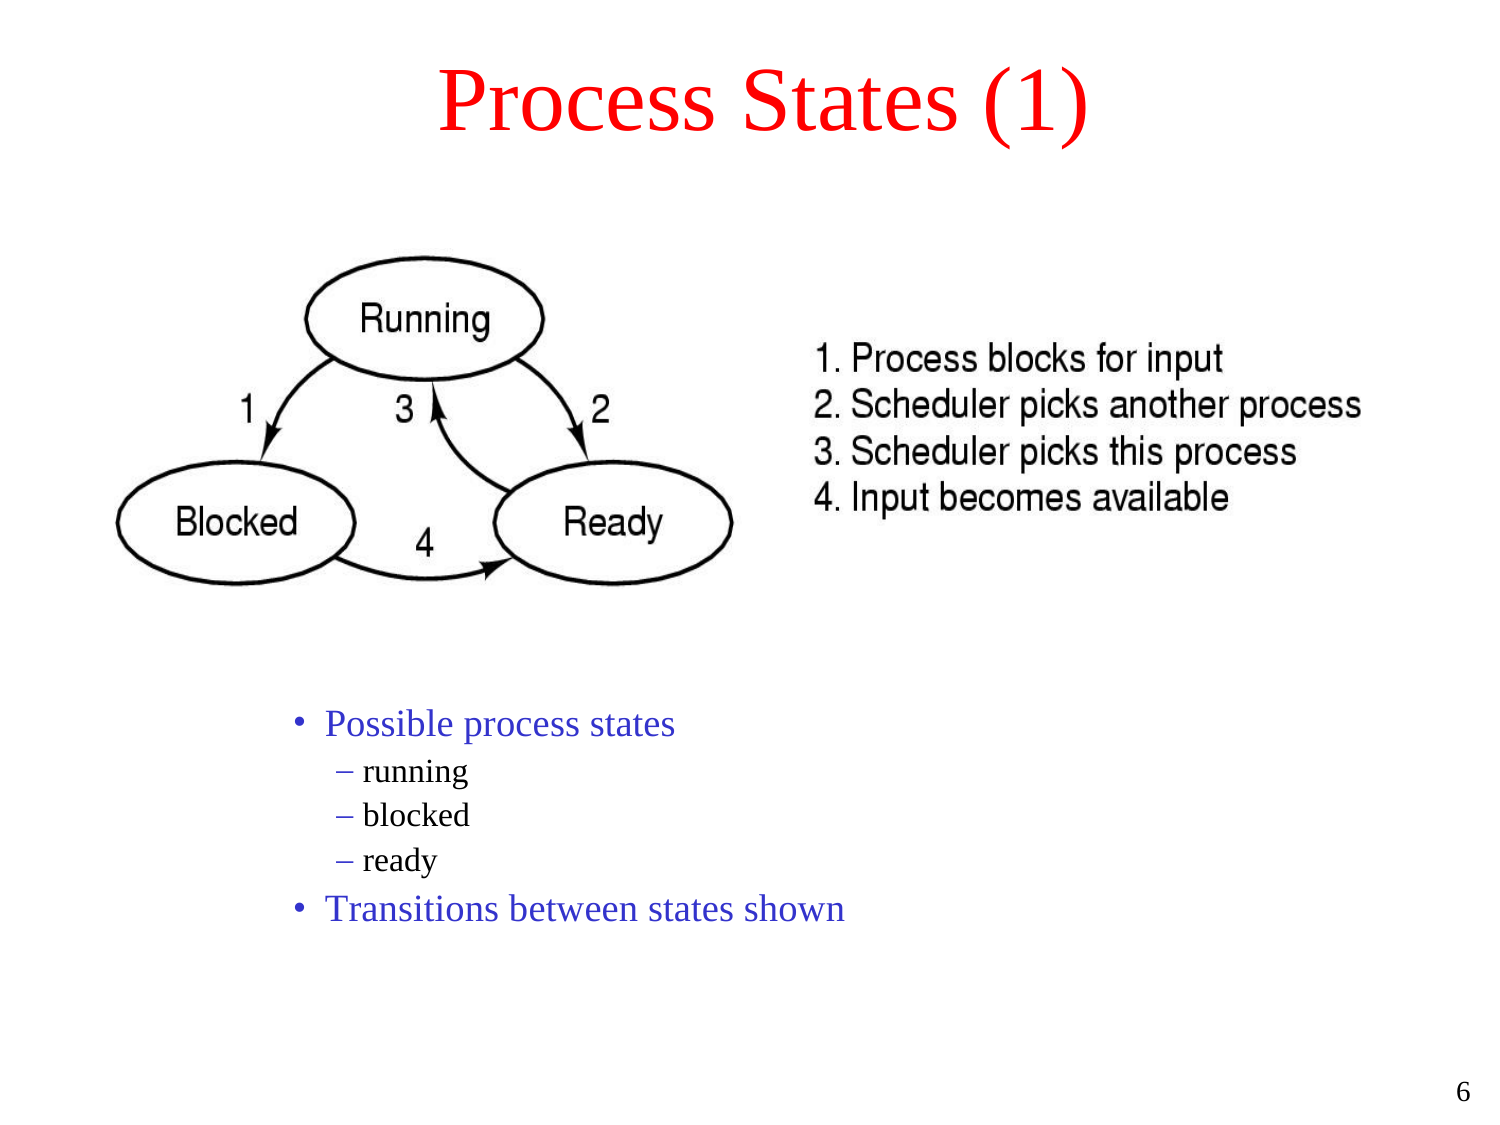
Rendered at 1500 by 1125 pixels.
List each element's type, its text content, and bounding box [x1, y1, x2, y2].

text_box Possible process states running blocked ready Transitions between states shown [278, 695, 1500, 940]
text_box Process States (1) [126, 0, 1402, 188]
text_box <number> [1404, 1064, 1486, 1125]
picture [114, 248, 1368, 589]
